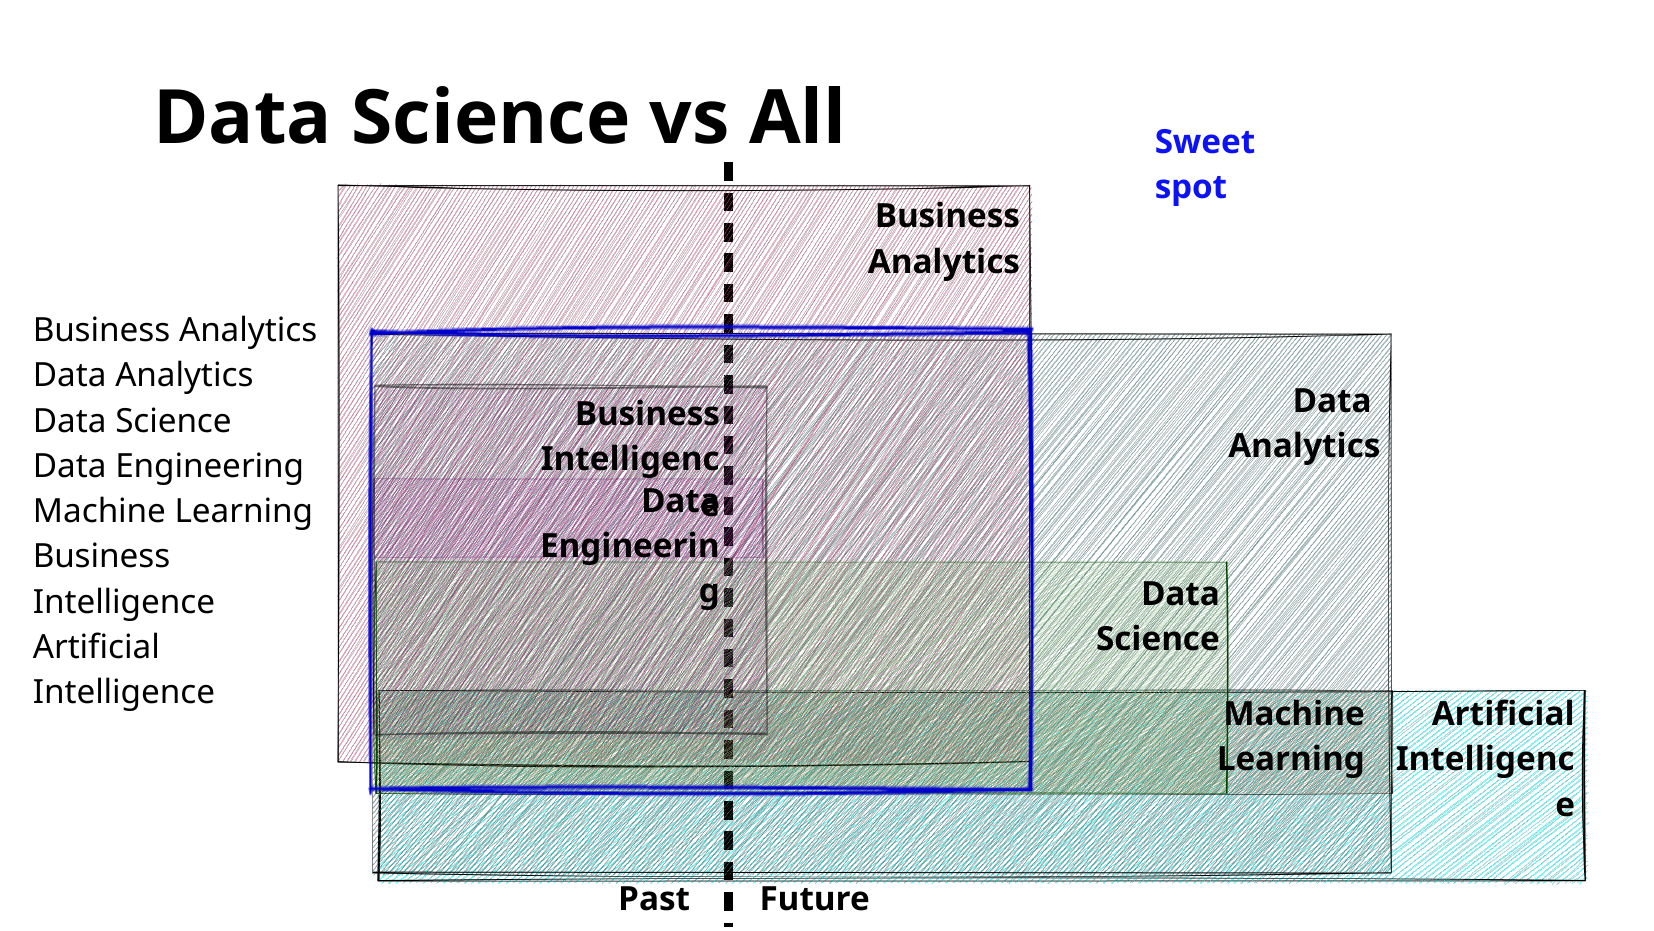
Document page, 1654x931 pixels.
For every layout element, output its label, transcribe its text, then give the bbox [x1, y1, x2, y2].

text_box Sweet spot [1140, 110, 1336, 166]
text_box Data Engineering [540, 476, 721, 566]
title Data Science vs All [82, 37, 1571, 193]
text_box Business Intelligence [540, 390, 721, 452]
text_box Machine Learning [1175, 690, 1366, 779]
text_box Data Science [1094, 570, 1220, 659]
text_box Business Analytics [720, 192, 1021, 241]
text_box Future [753, 874, 871, 919]
text_box Past [600, 874, 691, 919]
text_box Business Analytics Data Analytics Data Science Data Engineering Machine Learning Business Intelligence Artificial Intelligence [18, 208, 327, 631]
picture [1440, 706, 1445, 715]
picture [327, 169, 1591, 886]
text_box Artificial Intelligence [1385, 690, 1576, 706]
text_box Data Analytics [1220, 376, 1381, 466]
